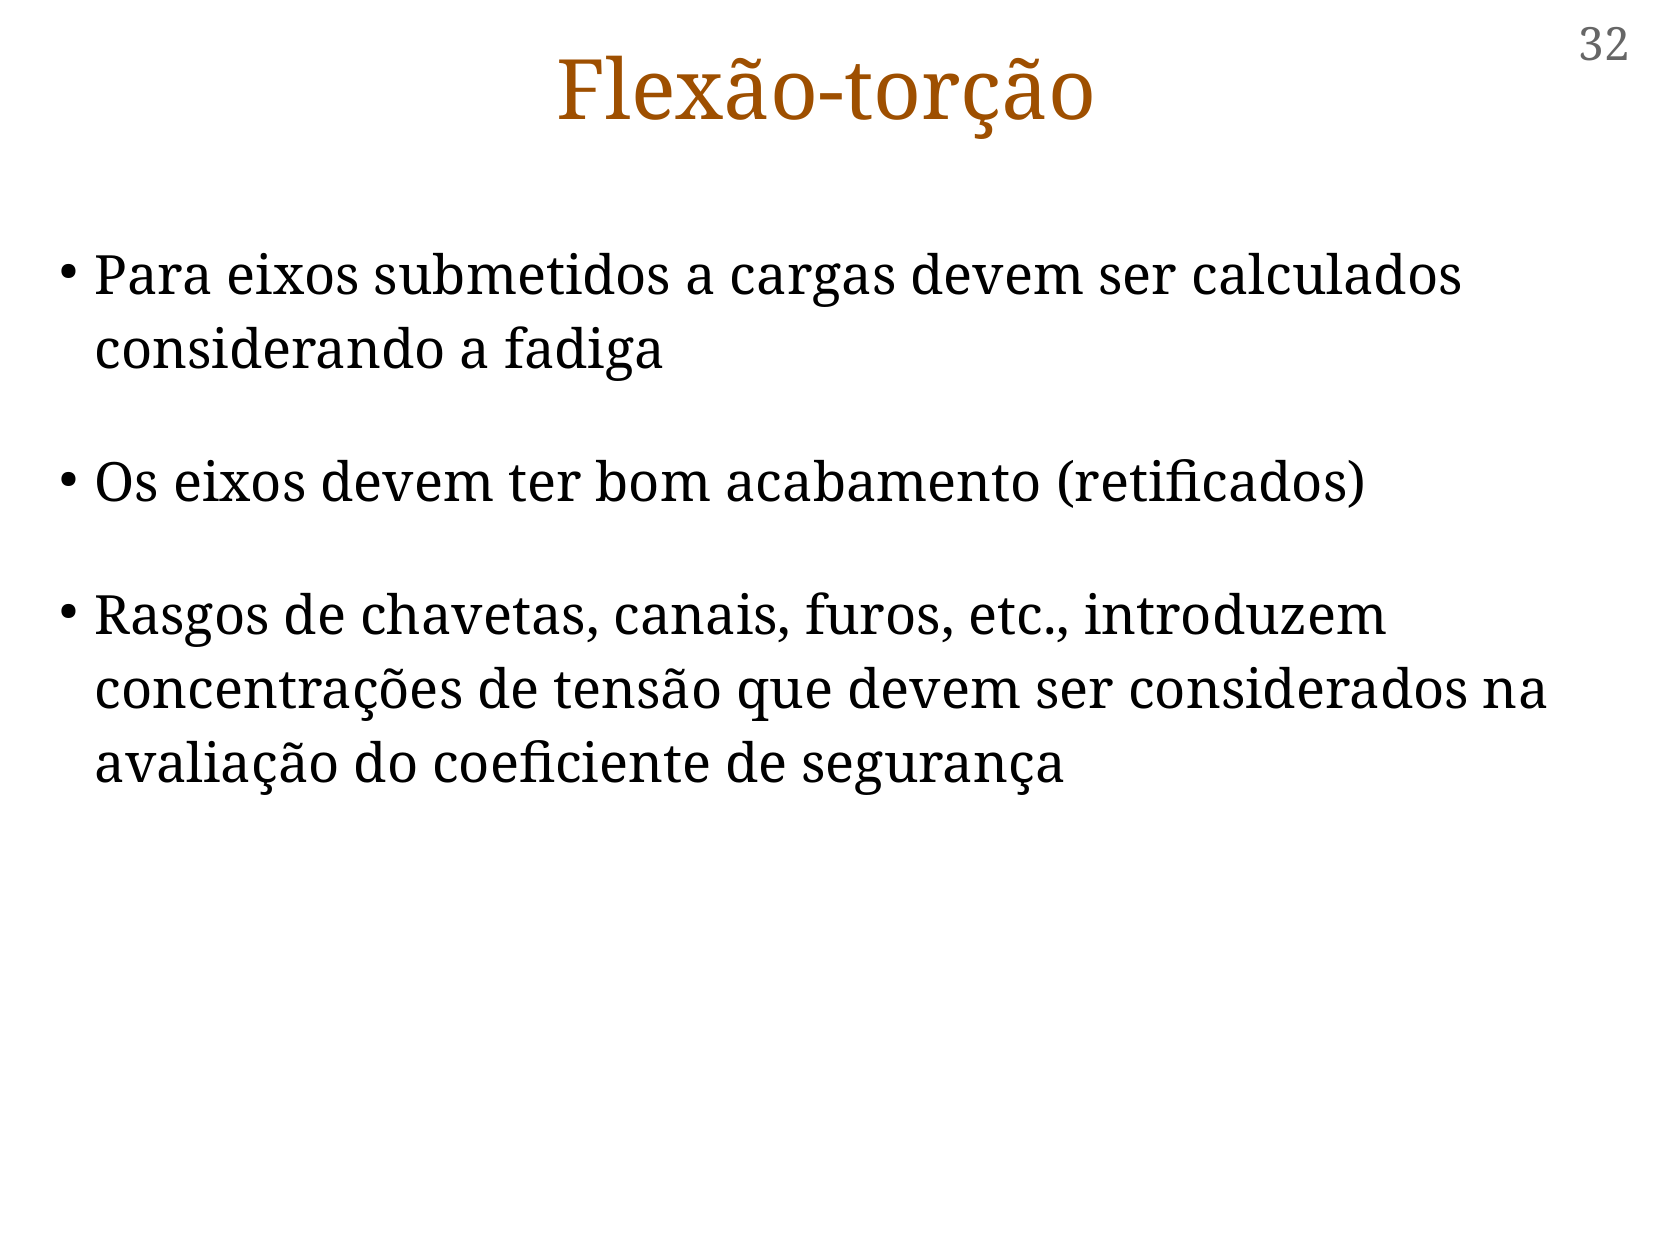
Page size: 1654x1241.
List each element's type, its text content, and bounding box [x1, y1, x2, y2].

list Para eixos submetidos a cargas devem ser calculados considerando a fadiga Os eixos devem ter bom acabamento (retificados) Rasgos de chavetas, canais, furos, etc., introduzem concentrações de tensão que devem ser considerados na avaliação do coeficiente de segurança [59, 236, 1595, 1211]
title Flexão-torção [59, 29, 1595, 148]
